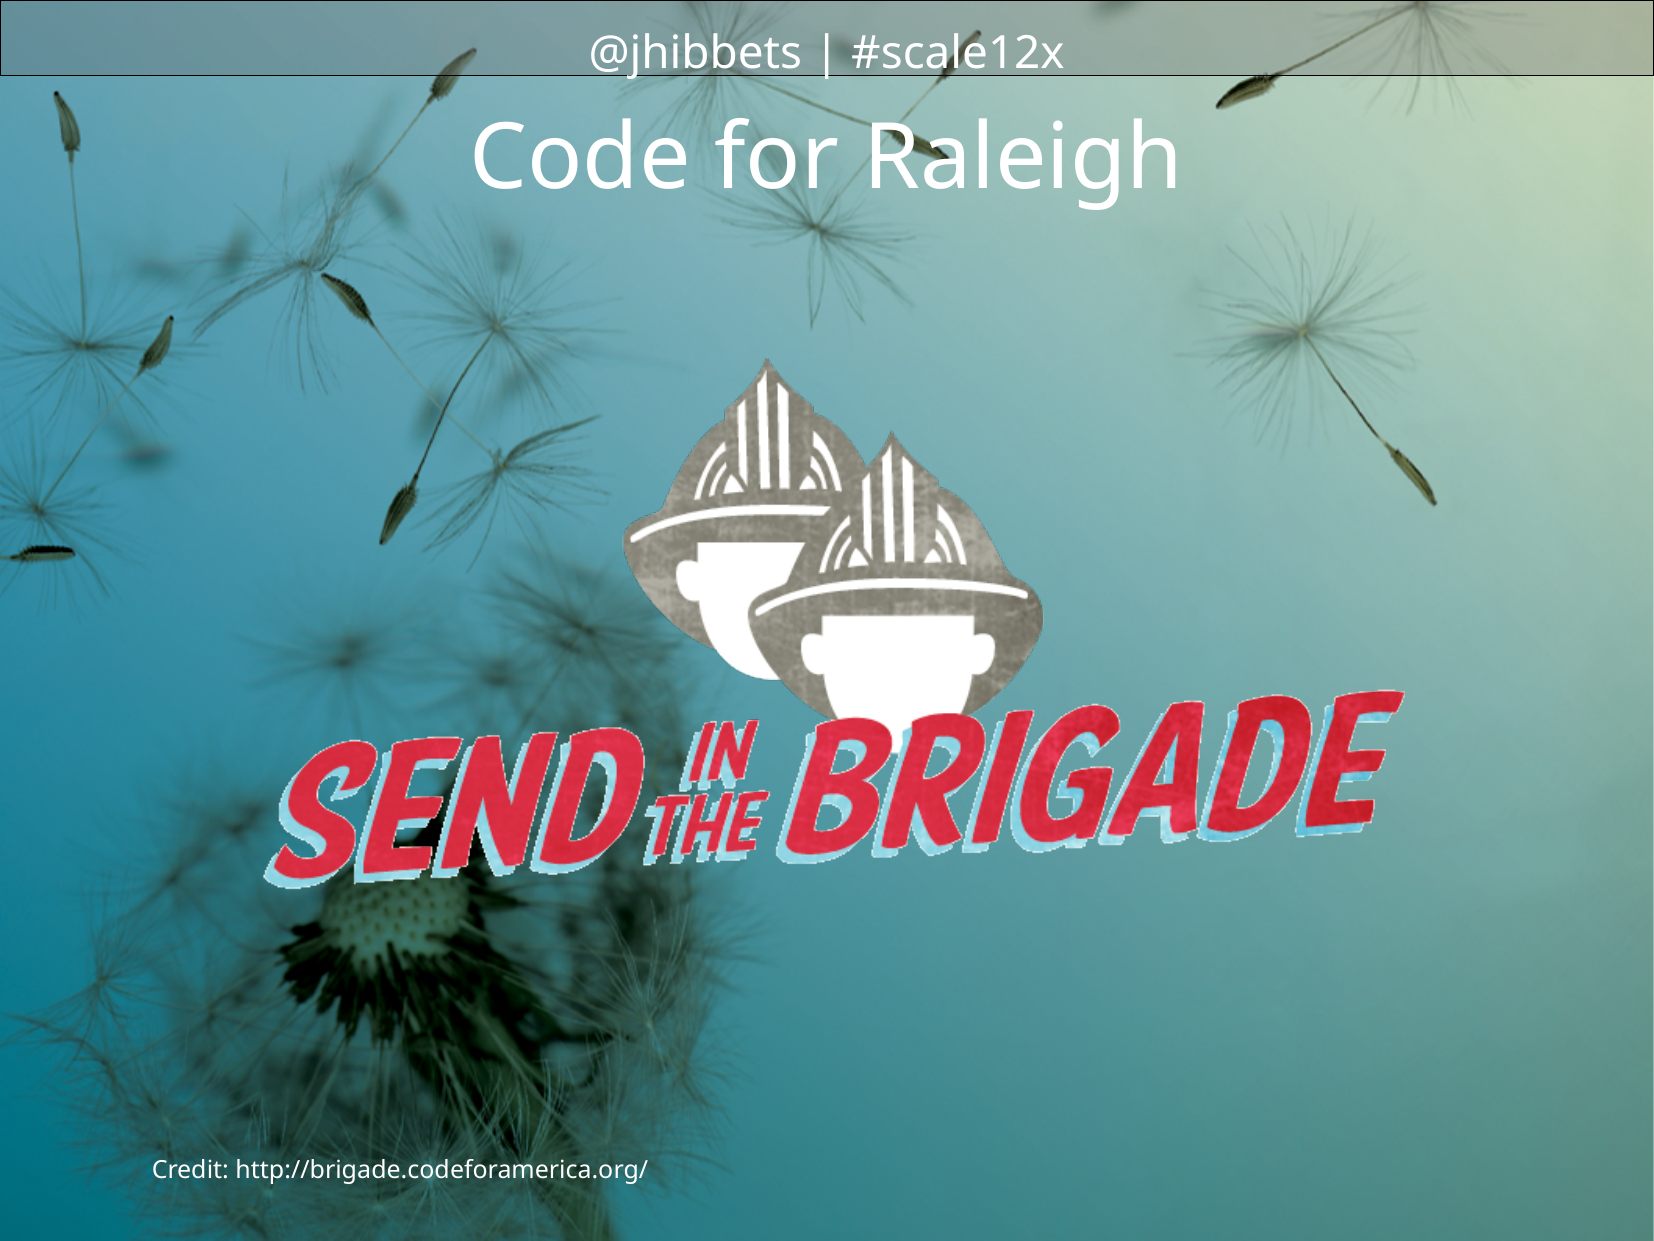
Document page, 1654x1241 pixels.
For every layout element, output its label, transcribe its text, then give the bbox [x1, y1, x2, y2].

title Code for Raleigh [82, 49, 1571, 257]
text_box Credit: http://brigade.codeforamerica.org/ [137, 1144, 671, 1188]
picture [0, 76, 1654, 1241]
